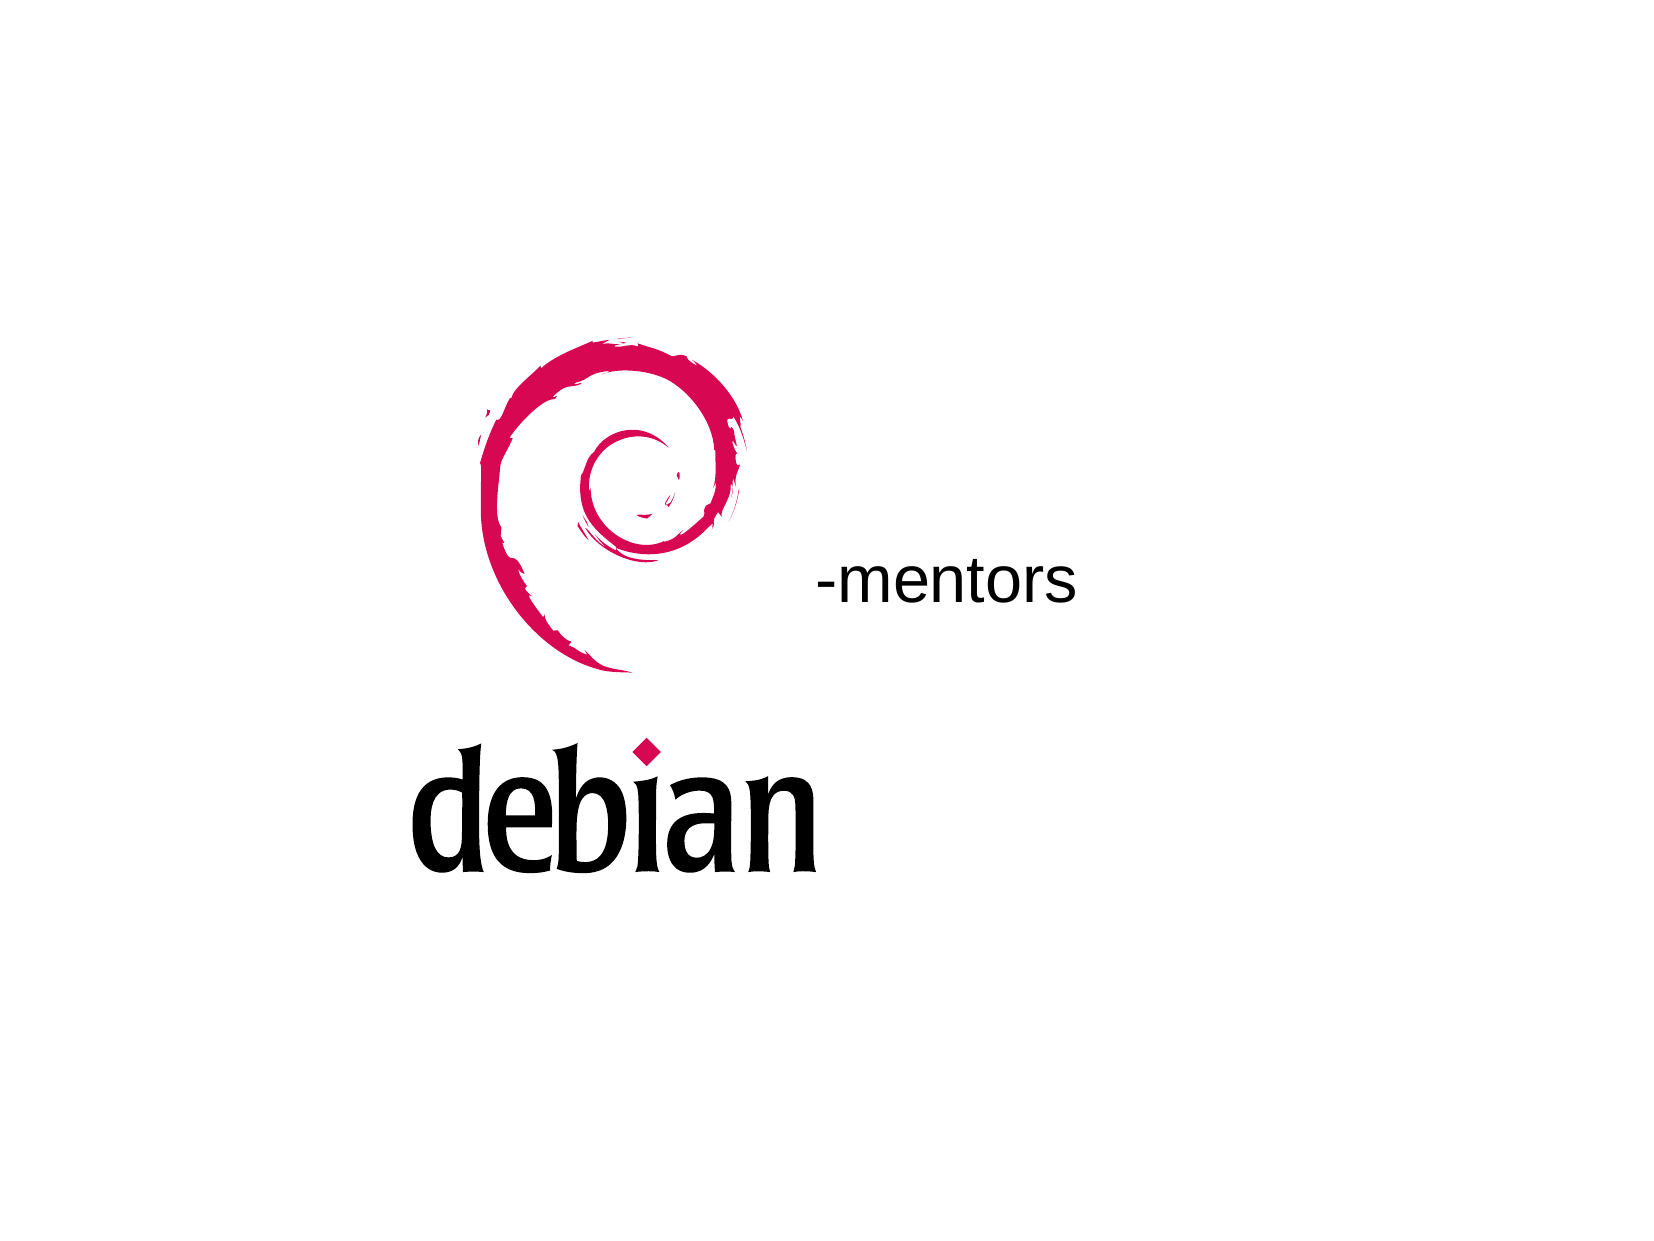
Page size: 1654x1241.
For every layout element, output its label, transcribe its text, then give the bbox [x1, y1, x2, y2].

picture [412, 337, 817, 874]
subtitle -mentors [82, 49, 1571, 1109]
